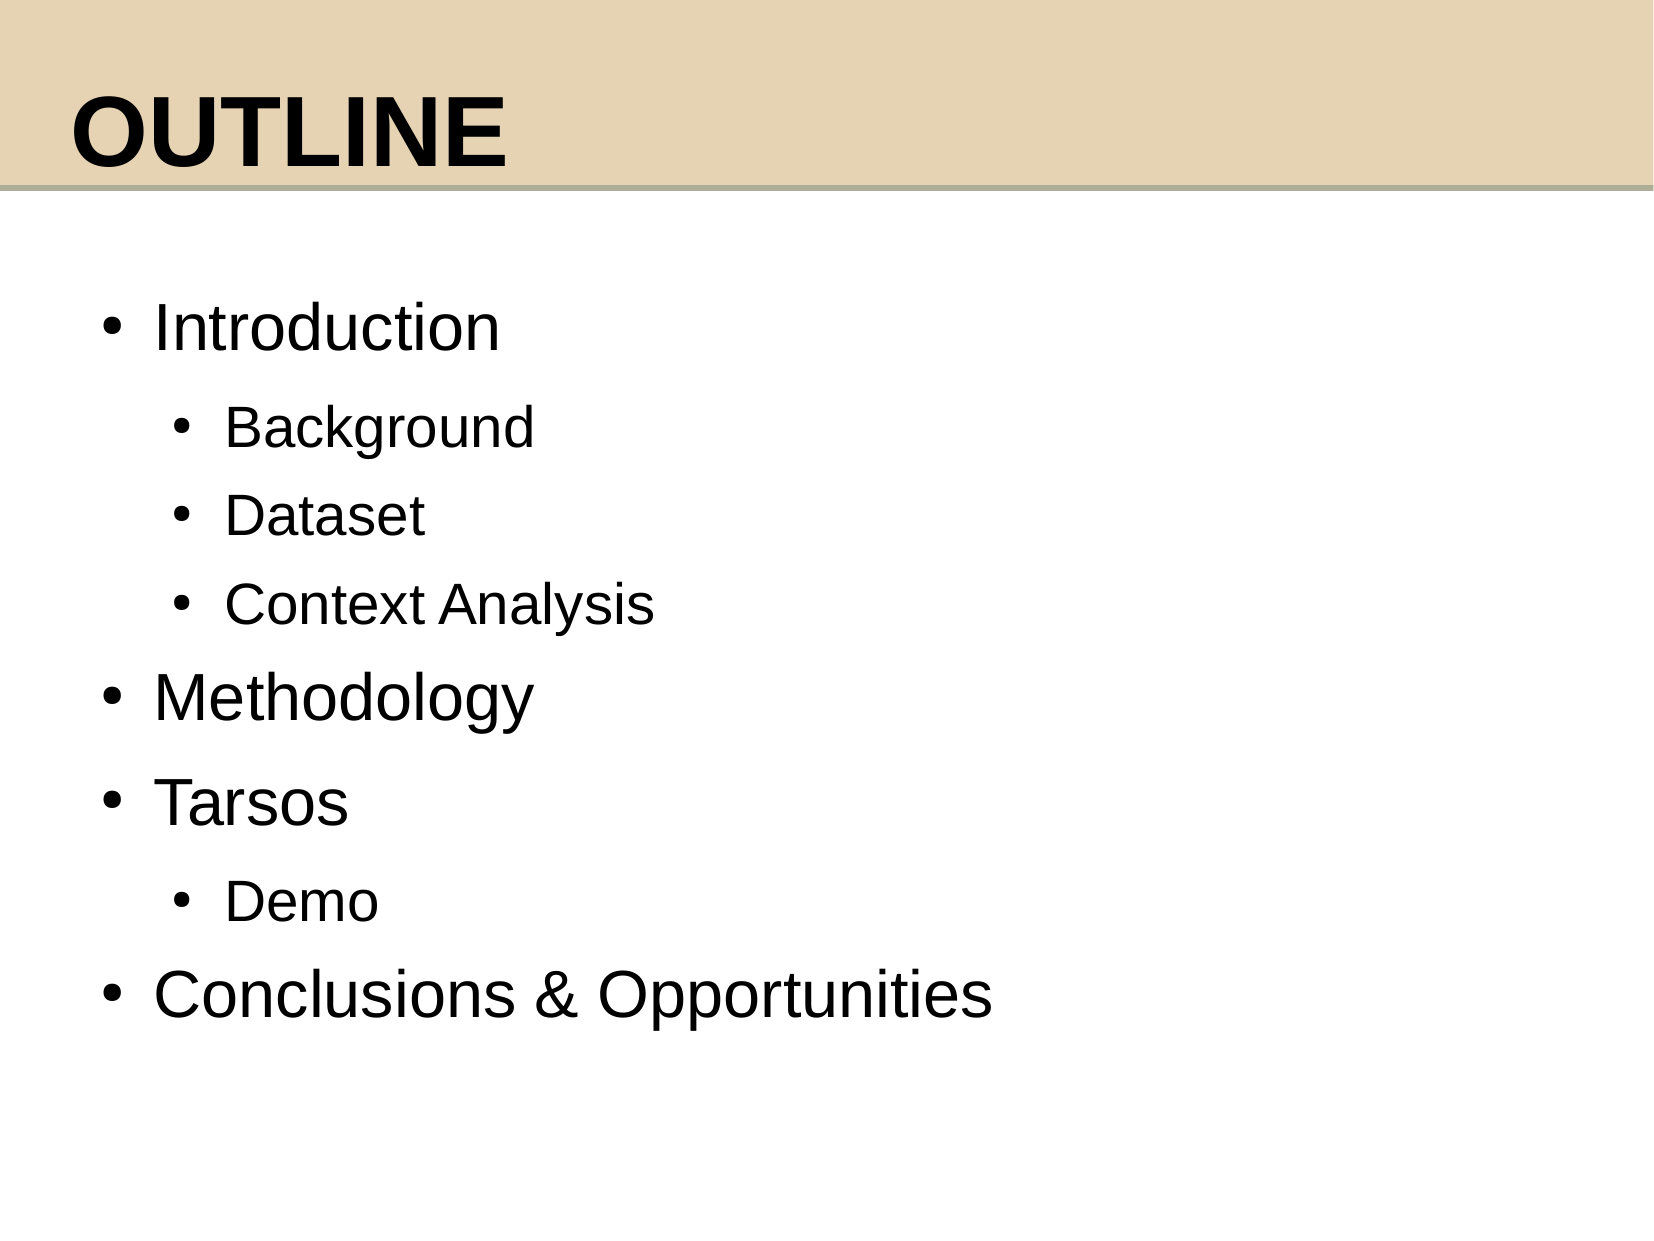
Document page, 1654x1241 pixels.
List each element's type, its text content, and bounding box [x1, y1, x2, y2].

title OUTLINE [0, 0, 1654, 188]
list Introduction Background Dataset Context Analysis Methodology Tarsos Demo Conclusions & Opportunities [82, 290, 1571, 1094]
